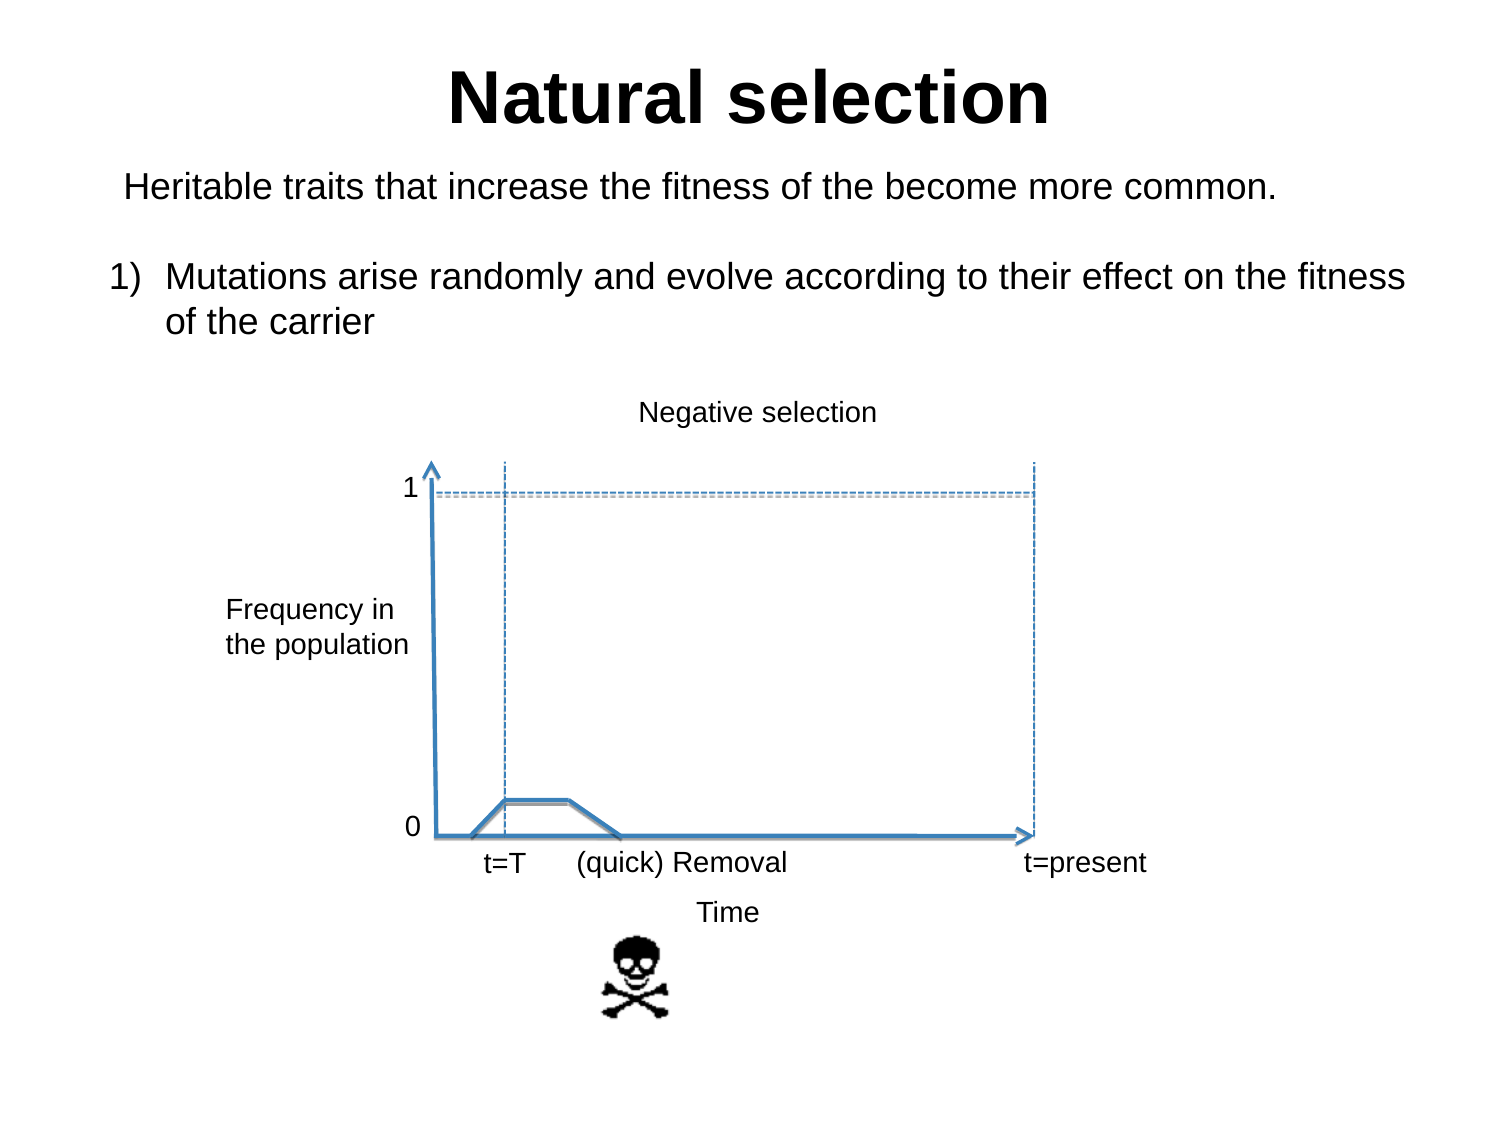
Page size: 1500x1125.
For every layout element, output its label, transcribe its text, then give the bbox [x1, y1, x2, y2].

text_box 1 [387, 460, 434, 511]
text_box t=present [1009, 835, 1162, 886]
text_box Negative selection [623, 385, 893, 436]
text_box Frequency in the population [210, 583, 432, 669]
text_box t=T [468, 837, 542, 887]
text_box (quick) Removal [561, 835, 803, 886]
text_box Time [681, 886, 799, 937]
title Natural selection [75, 0, 1425, 146]
list Heritable traits that increase the fitness of the become more common. Mutations arise randomly and evolve according to their effect on the fitness of the carrier [75, 146, 1425, 363]
picture [590, 923, 676, 1030]
text_box 0 [390, 799, 436, 850]
